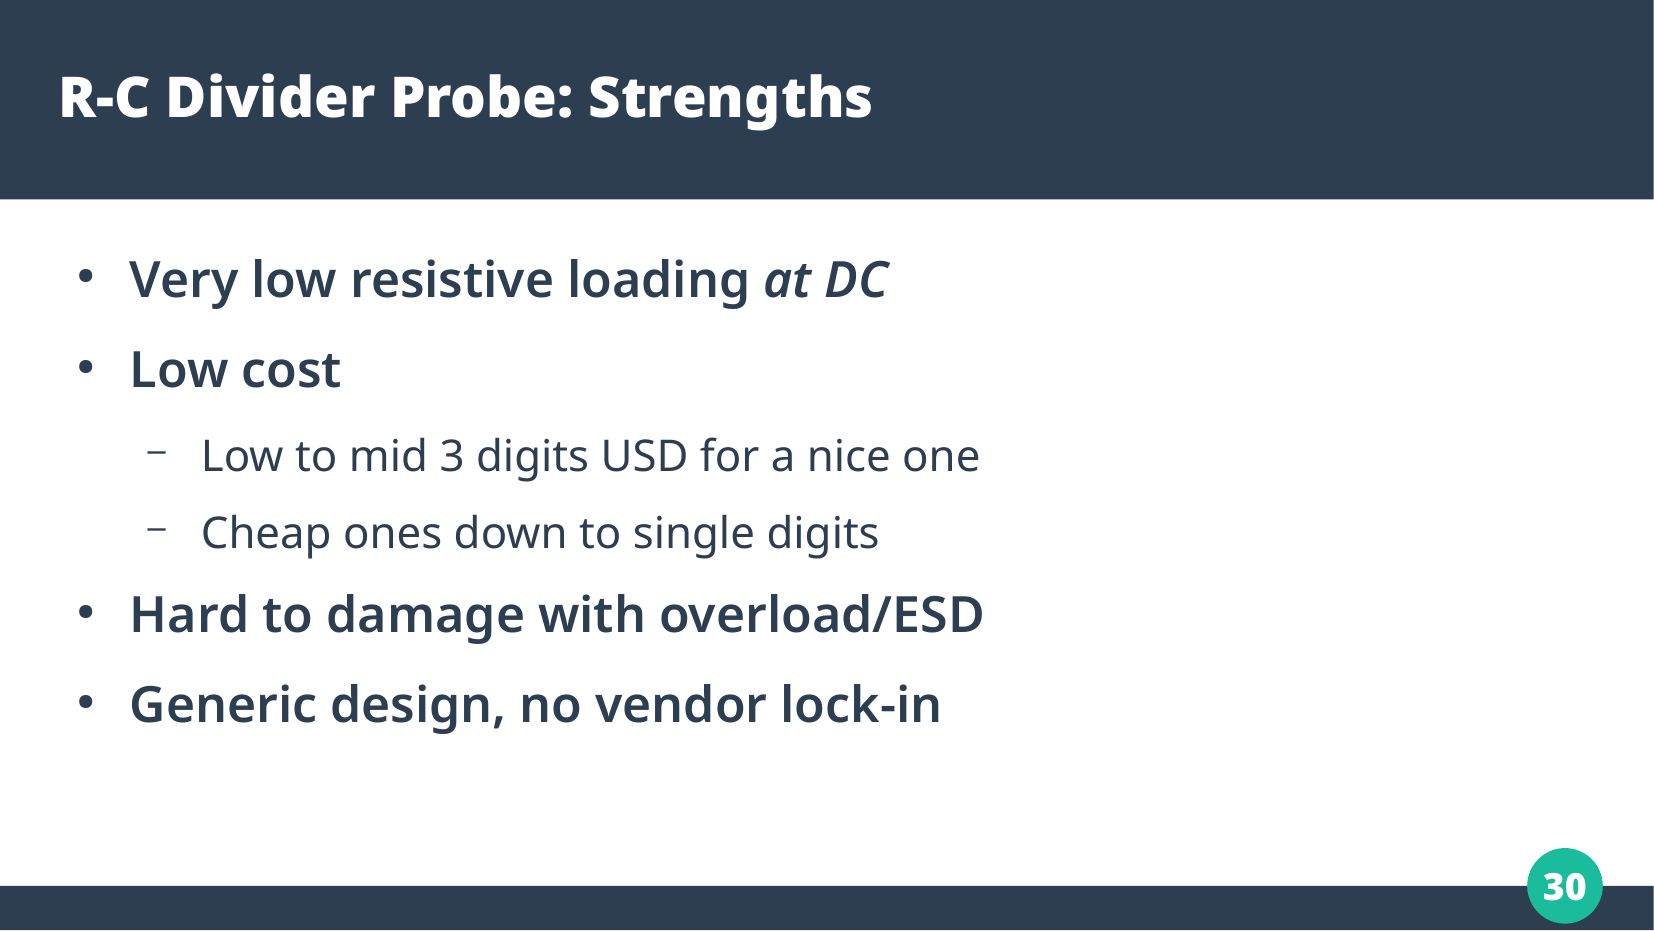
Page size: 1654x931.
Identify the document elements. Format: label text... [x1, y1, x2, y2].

list Very low resistive loading at DC Low cost Low to mid 3 digits USD for a nice one Cheap ones down to single digits Hard to damage with overload/ESD Generic design, no vendor lock-in [59, 243, 1595, 864]
title R-C Divider Probe: Strengths [59, 37, 1595, 155]
